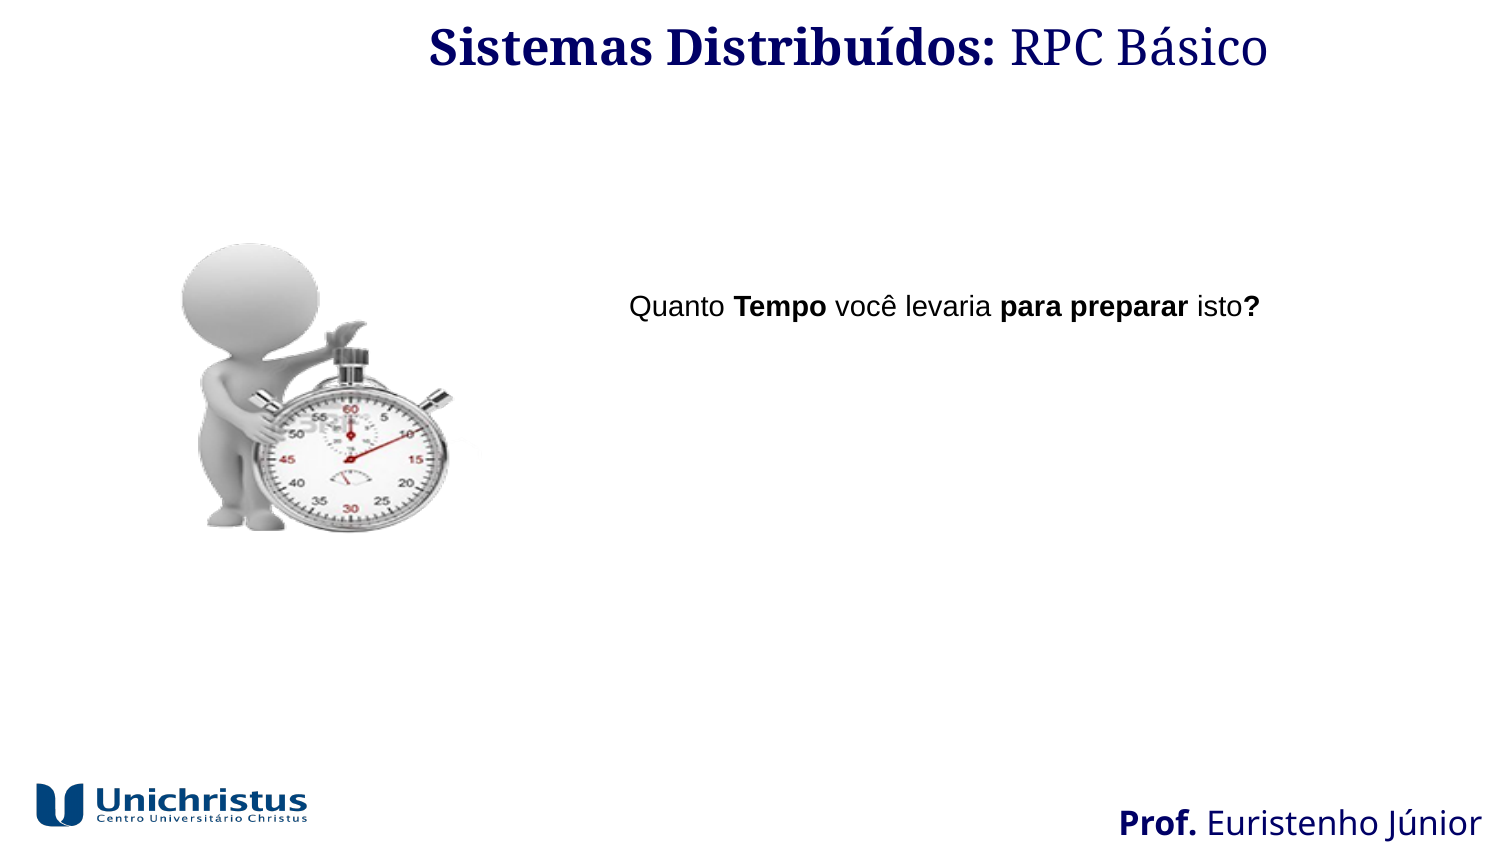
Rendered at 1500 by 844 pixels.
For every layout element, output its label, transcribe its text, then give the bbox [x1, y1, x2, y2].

picture [126, 216, 515, 572]
picture [32, 781, 311, 828]
text_box Sistemas Distribuídos: RPC Básico [415, 4, 1297, 78]
text_box Quanto Tempo você levaria para preparar isto? [614, 125, 1435, 532]
text_box Prof. Euristenho Júnior [1103, 791, 1500, 844]
